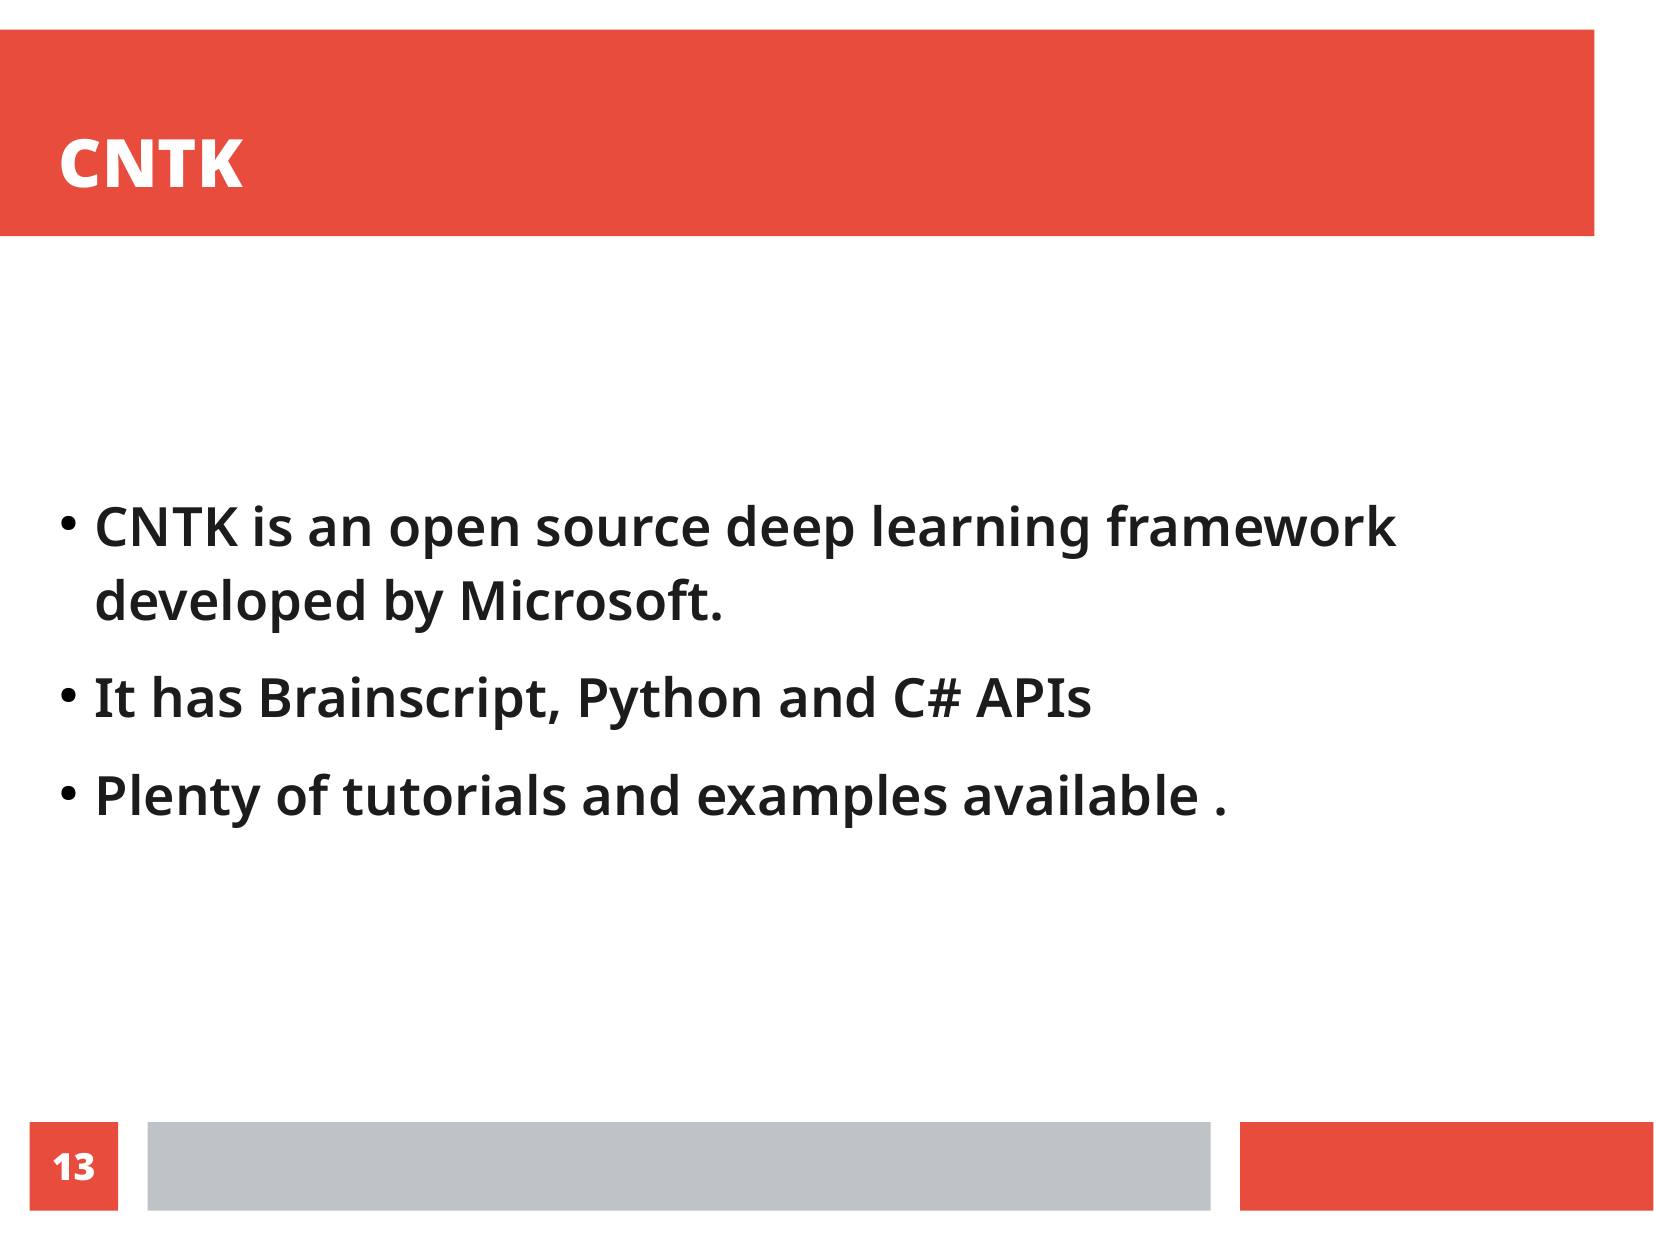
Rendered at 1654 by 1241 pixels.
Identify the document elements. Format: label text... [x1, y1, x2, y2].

title CNTK [59, 59, 1595, 207]
list CNTK is an open source deep learning framework developed by Microsoft. It has Brainscript, Python and C# APIs Plenty of tutorials and examples available . [59, 324, 1565, 1093]
